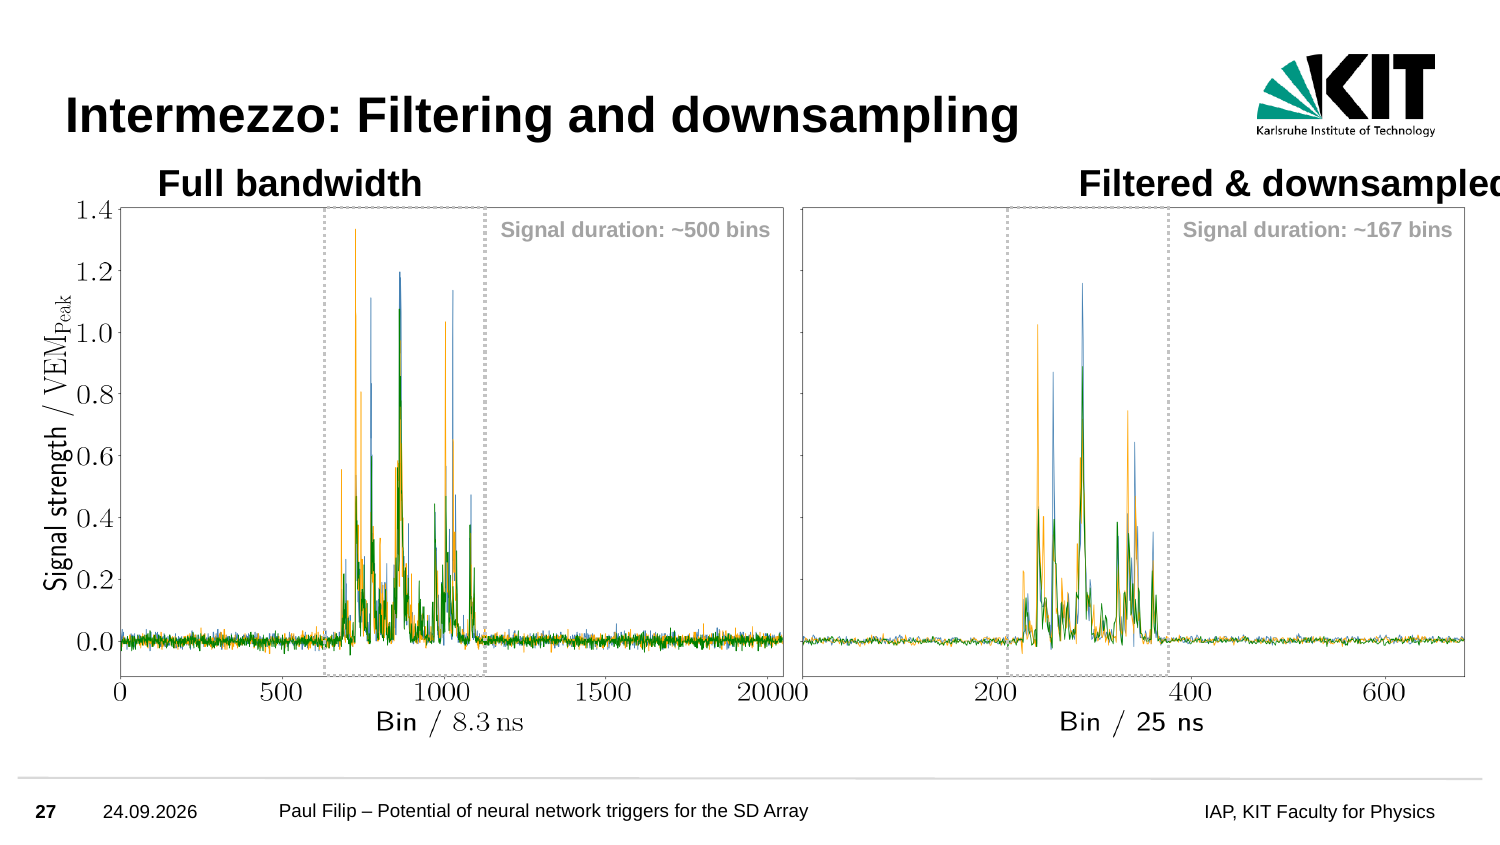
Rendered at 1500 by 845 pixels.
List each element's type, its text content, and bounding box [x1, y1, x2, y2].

title Intermezzo: Filtering and downsampling [64, 48, 1192, 144]
text_box Signal duration: ~167 bins [1168, 208, 1469, 250]
text_box Full bandwidth Filtered & downsampled [142, 151, 1500, 212]
picture [36, 194, 1470, 742]
picture [1257, 54, 1435, 137]
text_box Signal duration: ~500 bins [485, 208, 786, 250]
